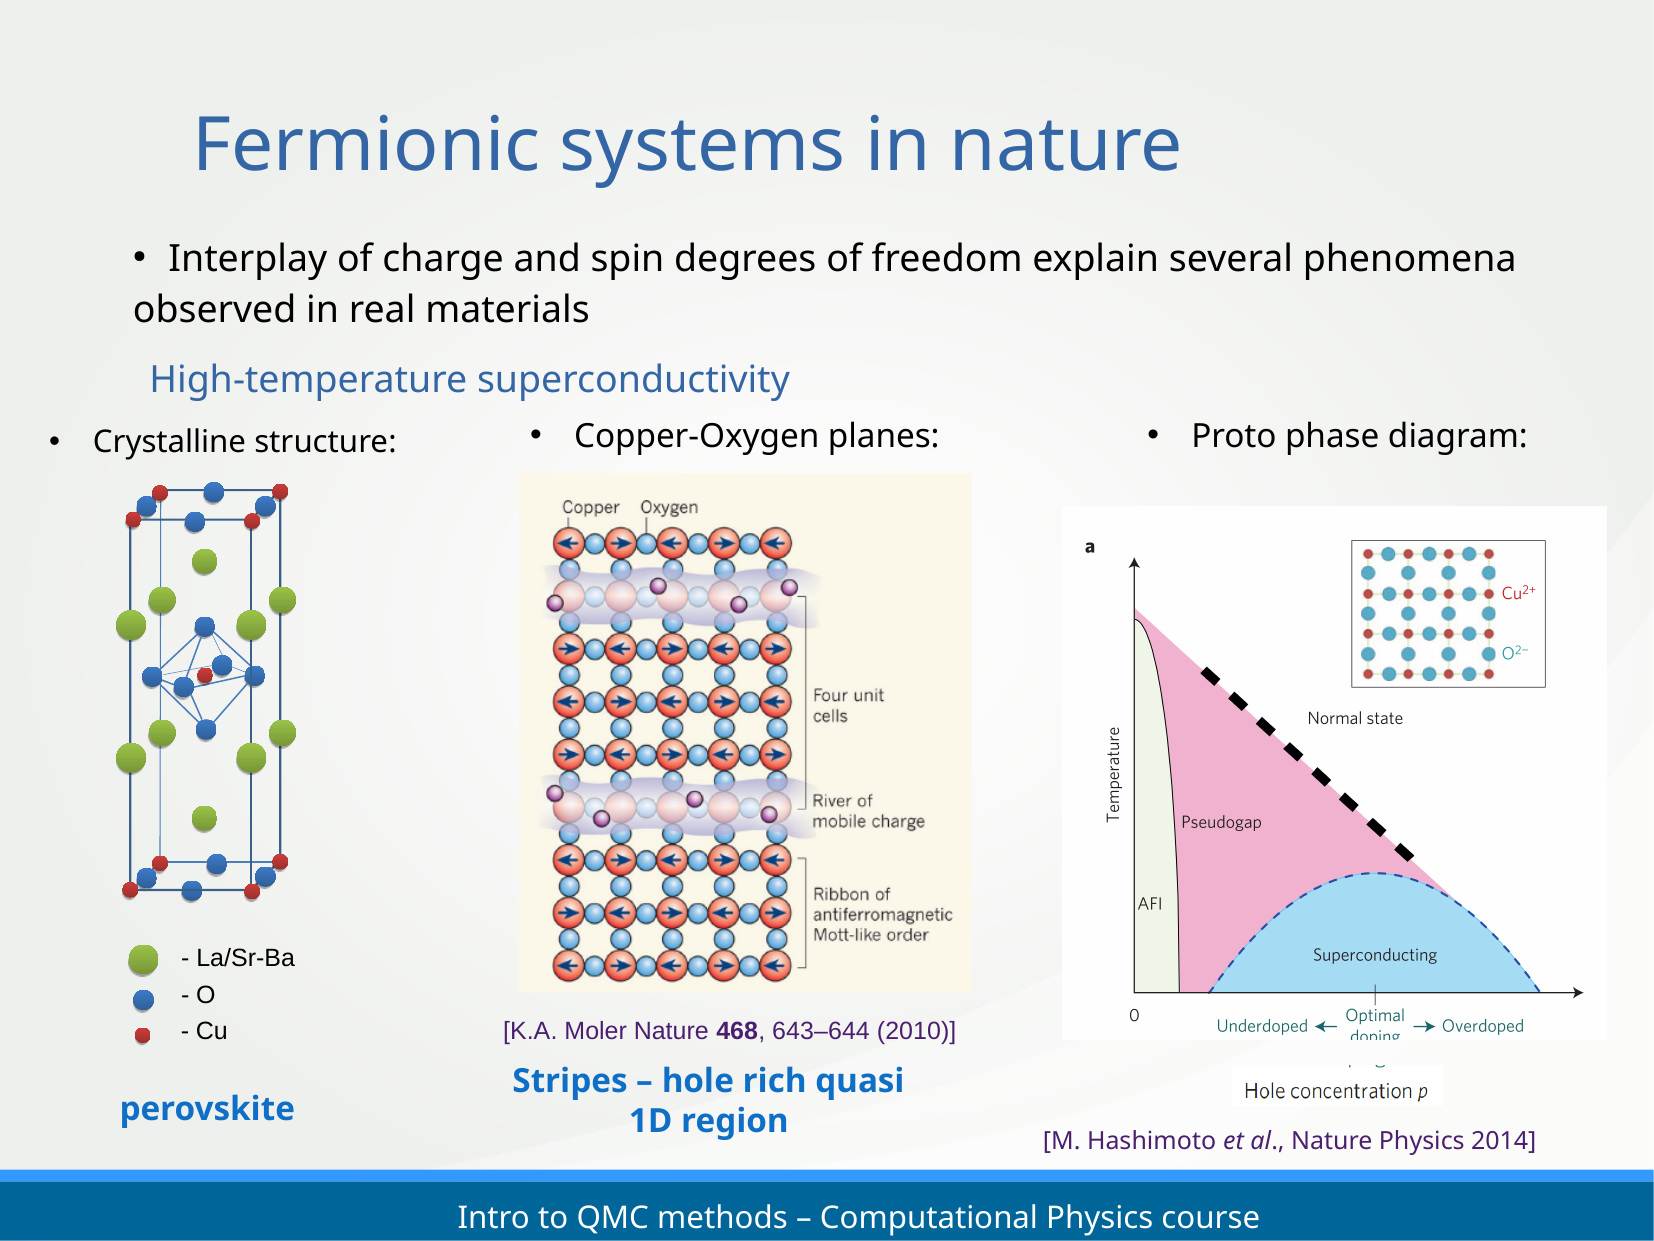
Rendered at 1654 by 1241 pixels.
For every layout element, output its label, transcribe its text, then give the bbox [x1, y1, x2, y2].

text_box - O [166, 971, 231, 1007]
text_box [181, 892, 202, 901]
text_box [203, 482, 224, 503]
text_box [244, 673, 250, 685]
text_box [128, 944, 159, 975]
text_box [244, 866, 276, 900]
text_box [192, 549, 218, 575]
text_box [196, 719, 217, 740]
text_box [269, 586, 296, 614]
text_box [236, 743, 267, 773]
text_box [136, 855, 168, 888]
text_box [K.A. Moler Nature 468, 643–644 (2010)] [488, 1007, 972, 1052]
text_box [244, 496, 276, 530]
text_box [236, 610, 267, 641]
text_box [206, 854, 228, 875]
text_box [133, 990, 154, 1011]
text_box Fermionic systems in nature [141, 82, 1156, 182]
text_box - La/Sr-Ba [166, 933, 311, 979]
text_box [194, 616, 216, 637]
text_box [122, 882, 139, 898]
text_box perovskite [104, 1079, 311, 1135]
text_box Stripes – hole rich quasi 1D region [492, 1052, 926, 1147]
text_box [182, 880, 202, 888]
text_box [252, 665, 266, 687]
text_box Crystalline structure: [34, 414, 412, 467]
text_box [184, 511, 206, 533]
text_box [272, 483, 289, 500]
text_box [M. Hashimoto et al., Nature Physics 2014] [1028, 1117, 1552, 1162]
text_box [142, 666, 163, 687]
text_box [269, 719, 296, 747]
text_box Copper-Oxygen planes: [515, 406, 956, 462]
text_box [135, 1027, 151, 1044]
text_box High-temperature superconductivity [134, 344, 785, 402]
text_box - Cu [166, 1007, 244, 1053]
text_box [173, 676, 194, 698]
text_box [197, 655, 233, 684]
text_box Interplay of charge and spin degrees of freedom explain several phenomena observed in real materials [118, 224, 1654, 367]
text_box [148, 719, 176, 747]
text_box [148, 586, 176, 614]
text_box [116, 743, 146, 773]
text_box [116, 610, 146, 641]
text_box [272, 854, 289, 870]
picture [0, 0, 1654, 1169]
text_box [125, 485, 168, 528]
text_box [192, 805, 218, 831]
text_box Proto phase diagram: [1132, 406, 1544, 462]
